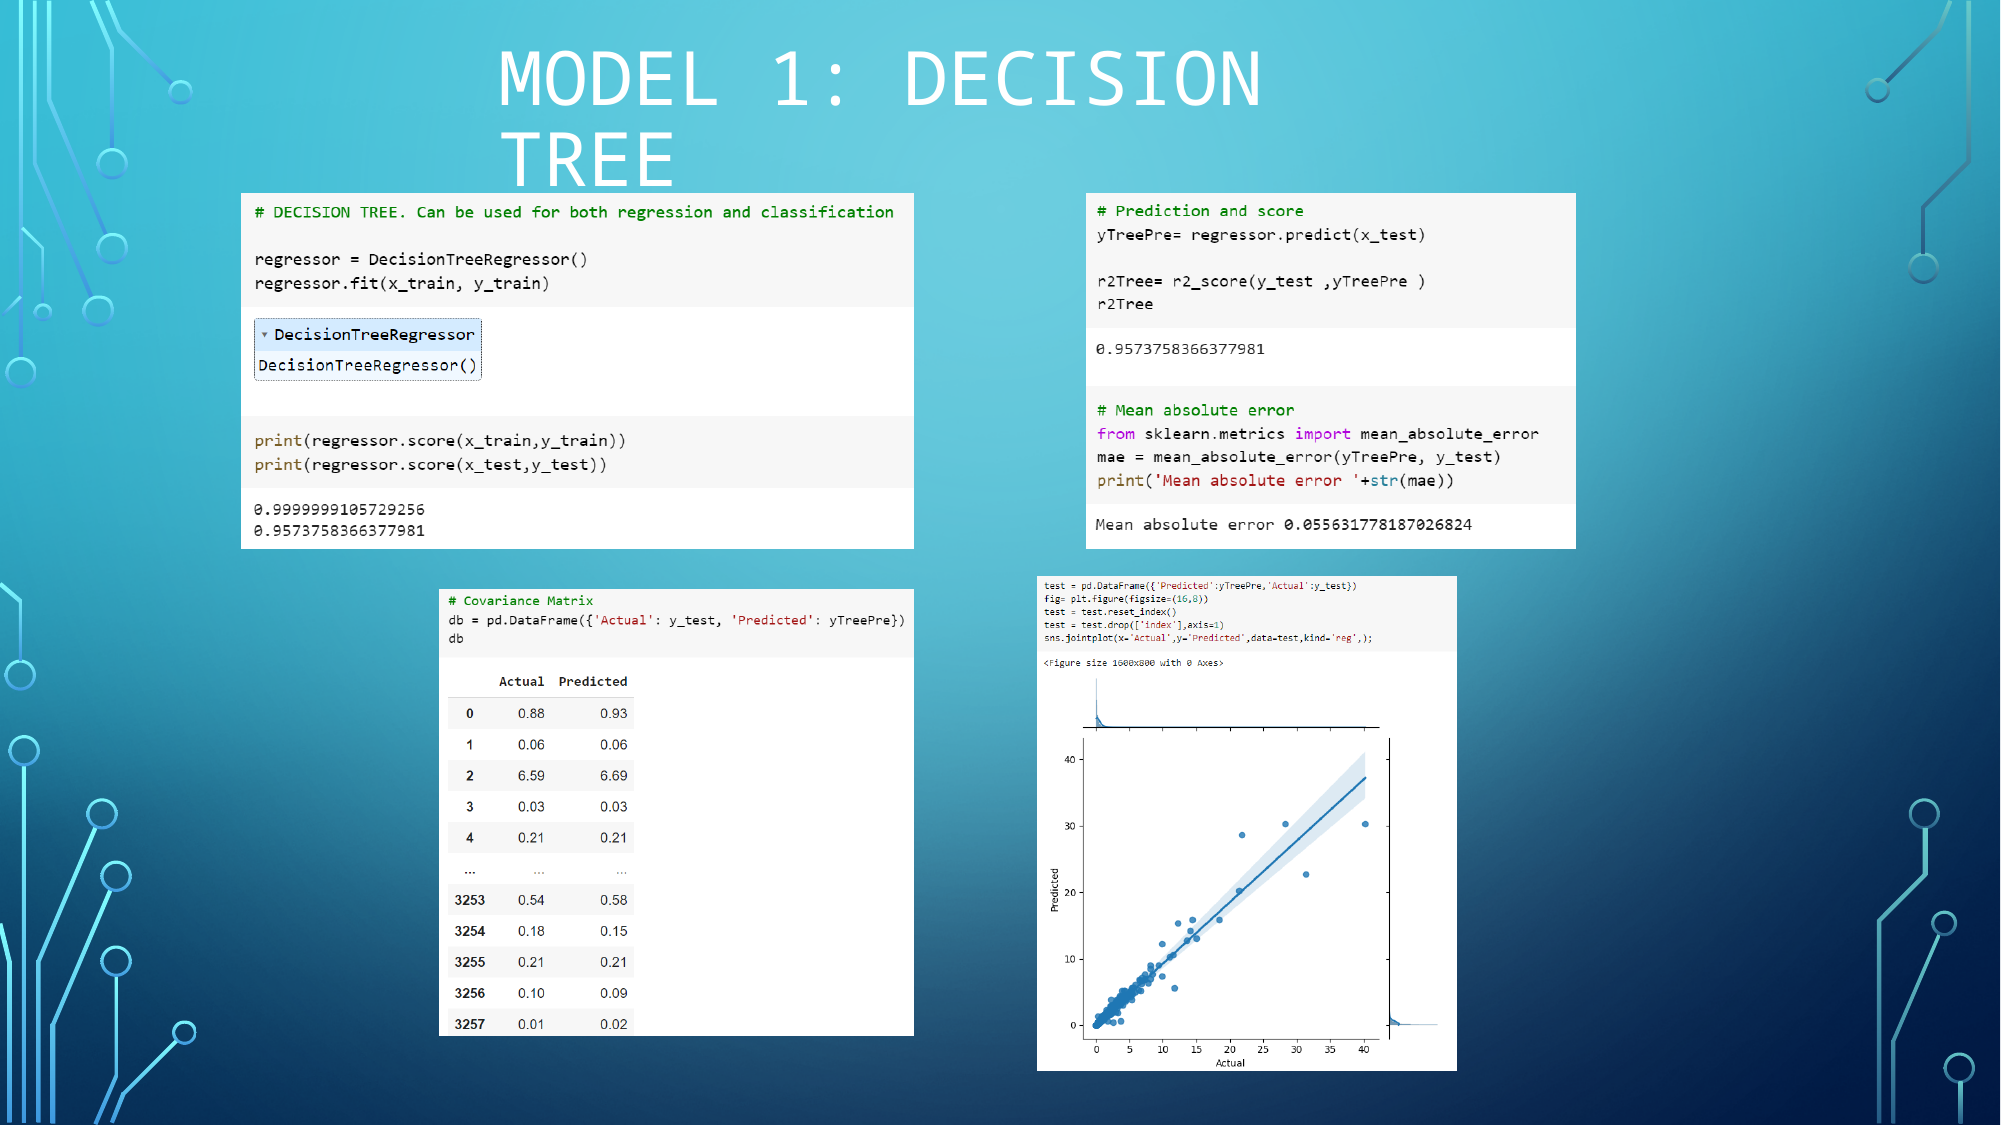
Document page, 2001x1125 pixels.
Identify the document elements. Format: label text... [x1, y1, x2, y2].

picture [439, 589, 914, 1036]
title Model 1: decision tree [483, 23, 1486, 221]
picture [1037, 576, 1457, 1071]
picture [241, 193, 914, 549]
picture [1086, 193, 1576, 549]
